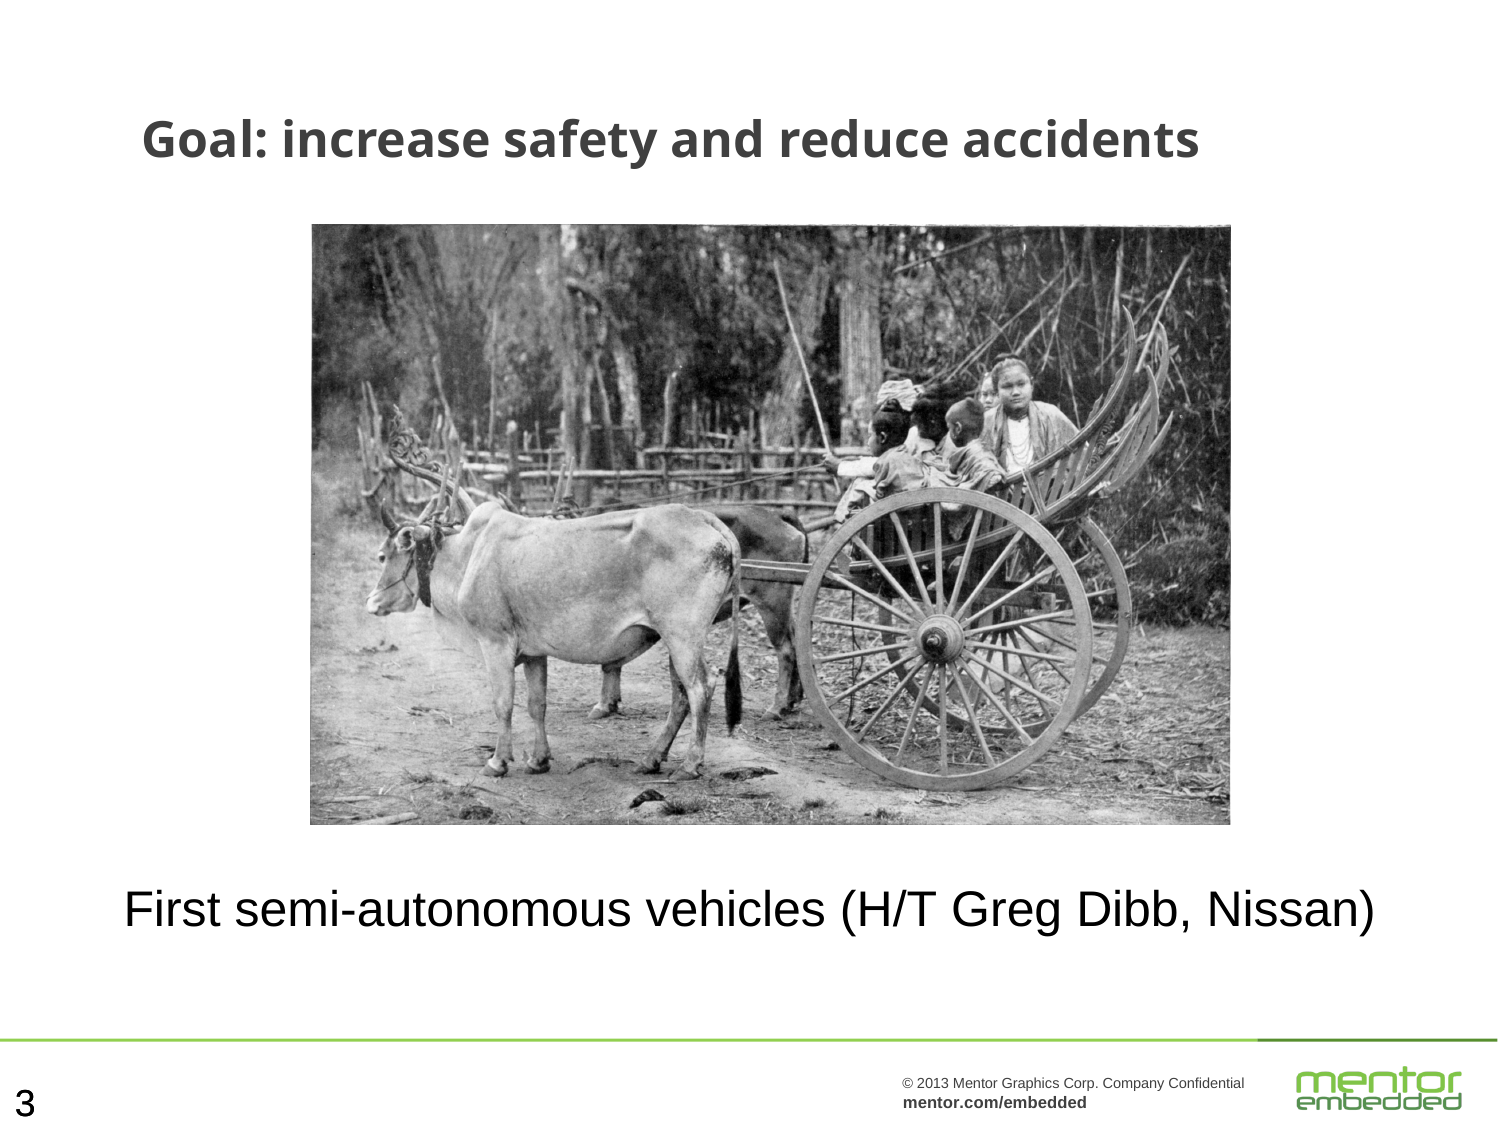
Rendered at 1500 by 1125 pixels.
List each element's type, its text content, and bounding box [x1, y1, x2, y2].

picture [310, 224, 1231, 826]
text_box First semi-autonomous vehicles (H/T Greg Dibb, Nissan) [108, 874, 1392, 946]
picture [1292, 1062, 1464, 1114]
title Goal: increase safety and reduce accidents [66, 62, 1434, 176]
